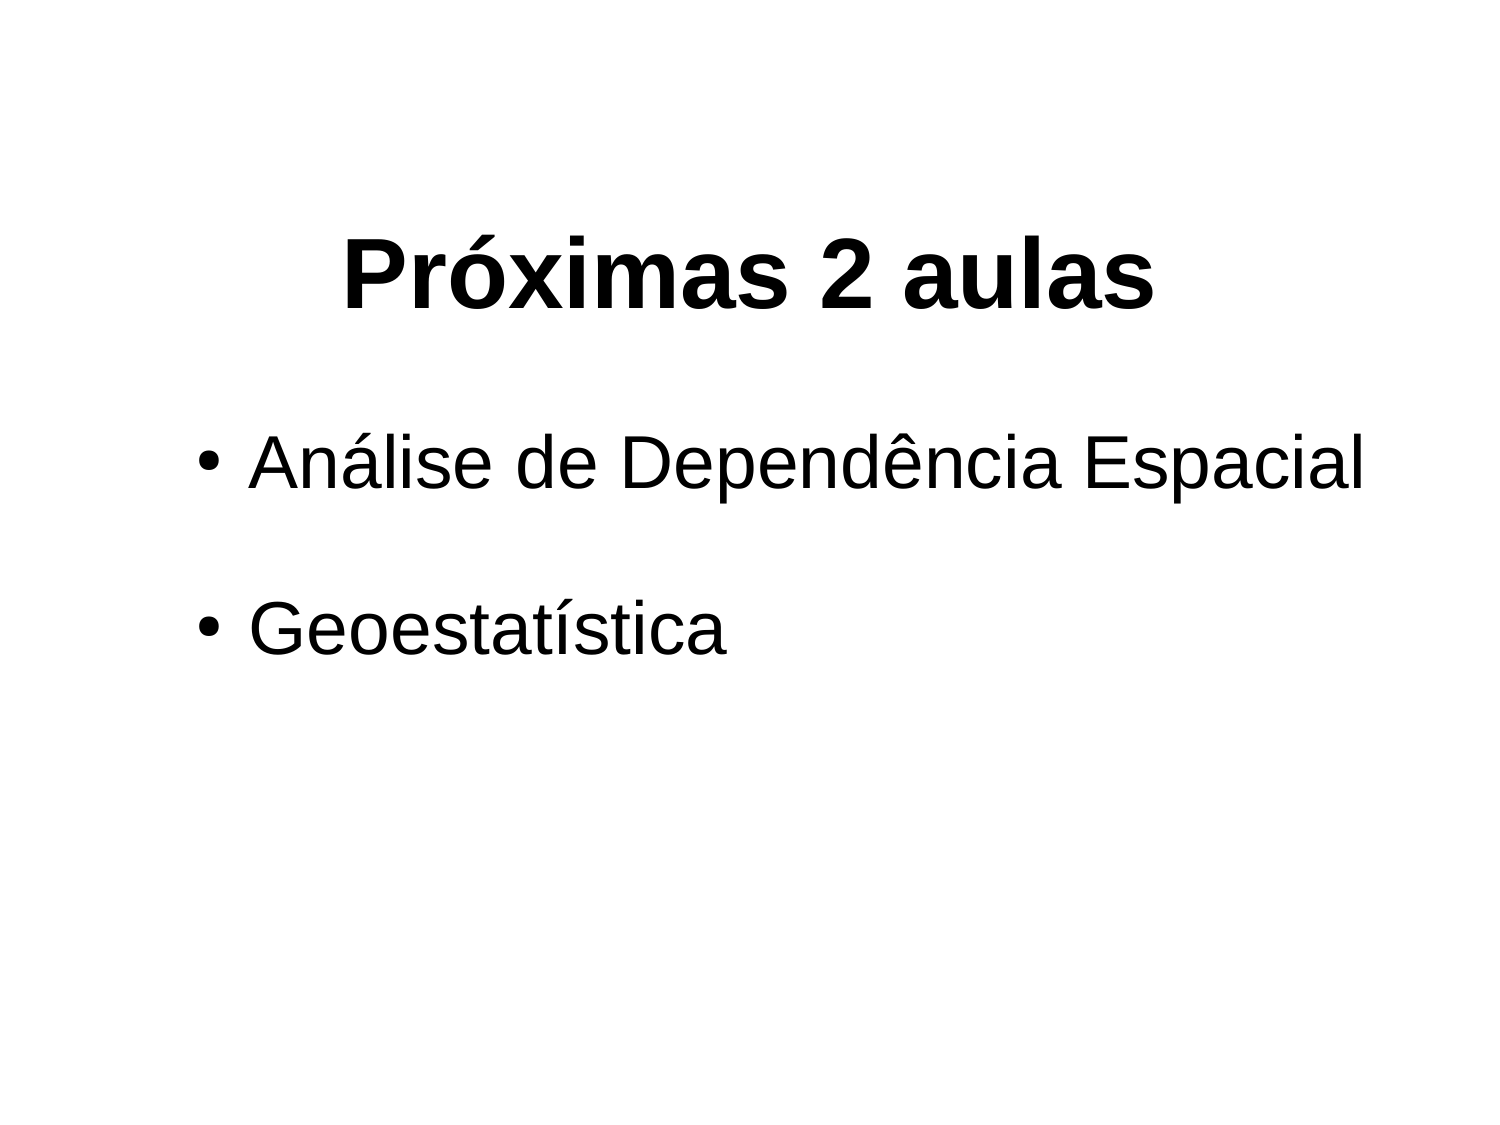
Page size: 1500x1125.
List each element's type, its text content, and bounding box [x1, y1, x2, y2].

list Análise de Dependência Espacial Geoestatística [177, 420, 1421, 962]
title Próximas 2 aulas [112, 184, 1388, 363]
